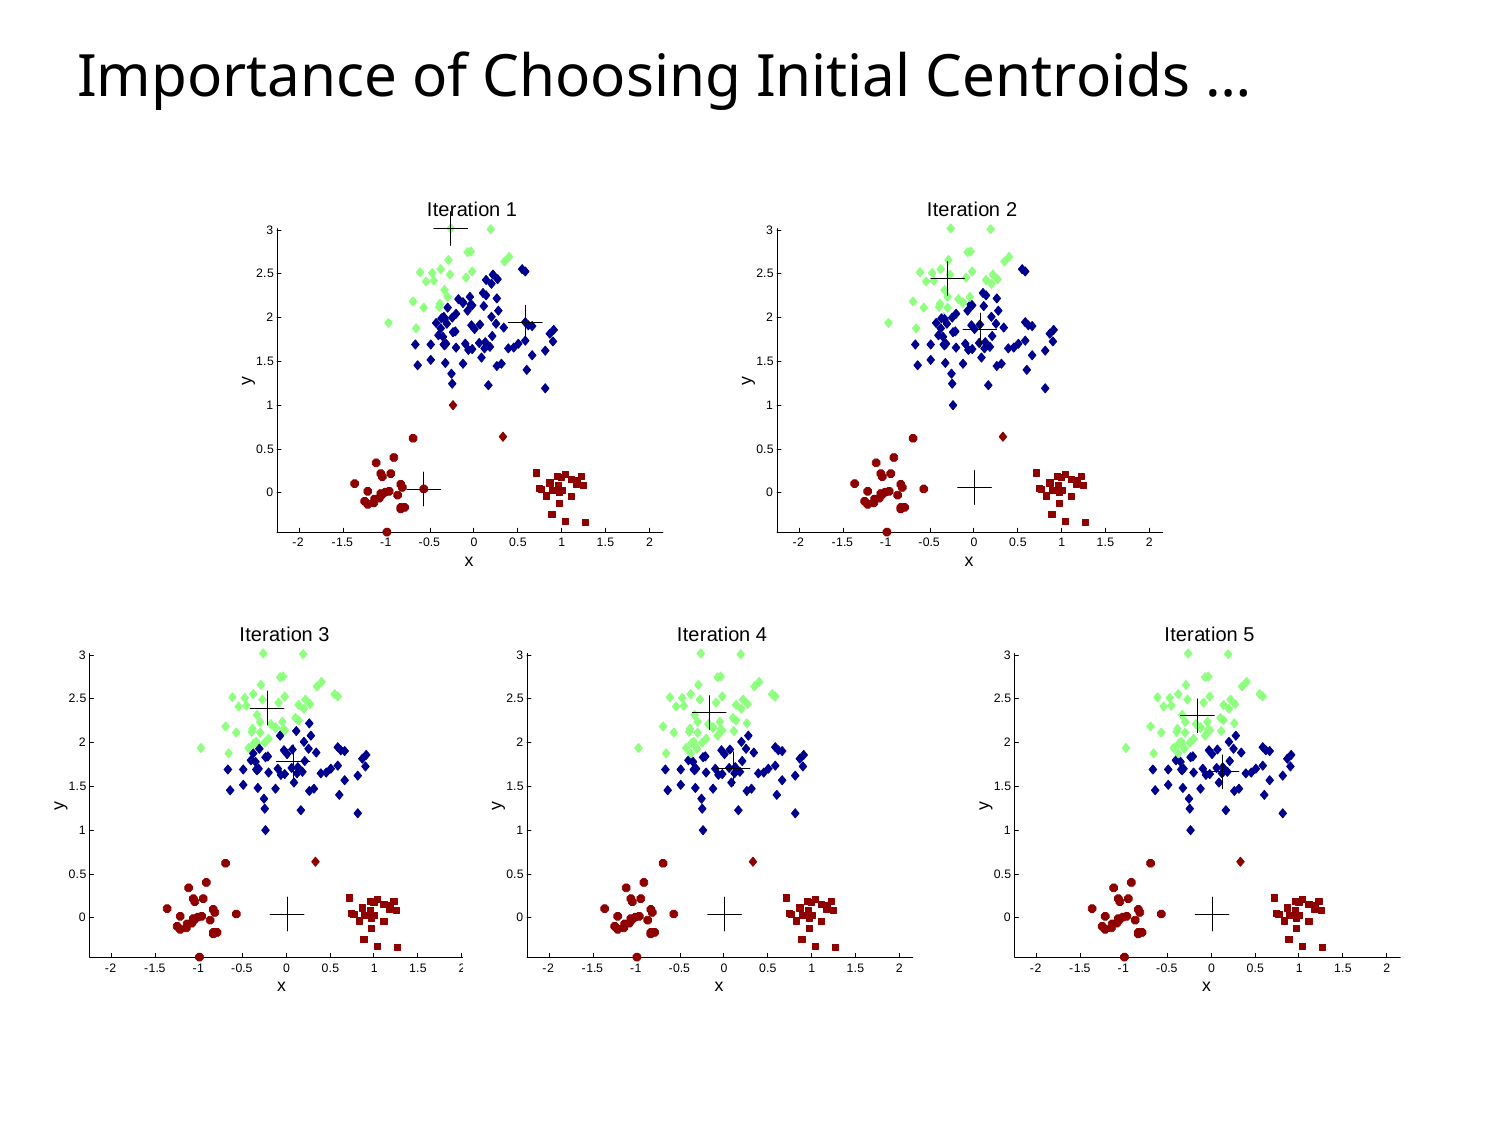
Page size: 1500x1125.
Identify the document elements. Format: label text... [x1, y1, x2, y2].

picture [212, 200, 1212, 575]
picture [24, 624, 1450, 1000]
text_box Importance of Choosing Initial Centroids … [62, 24, 1421, 116]
